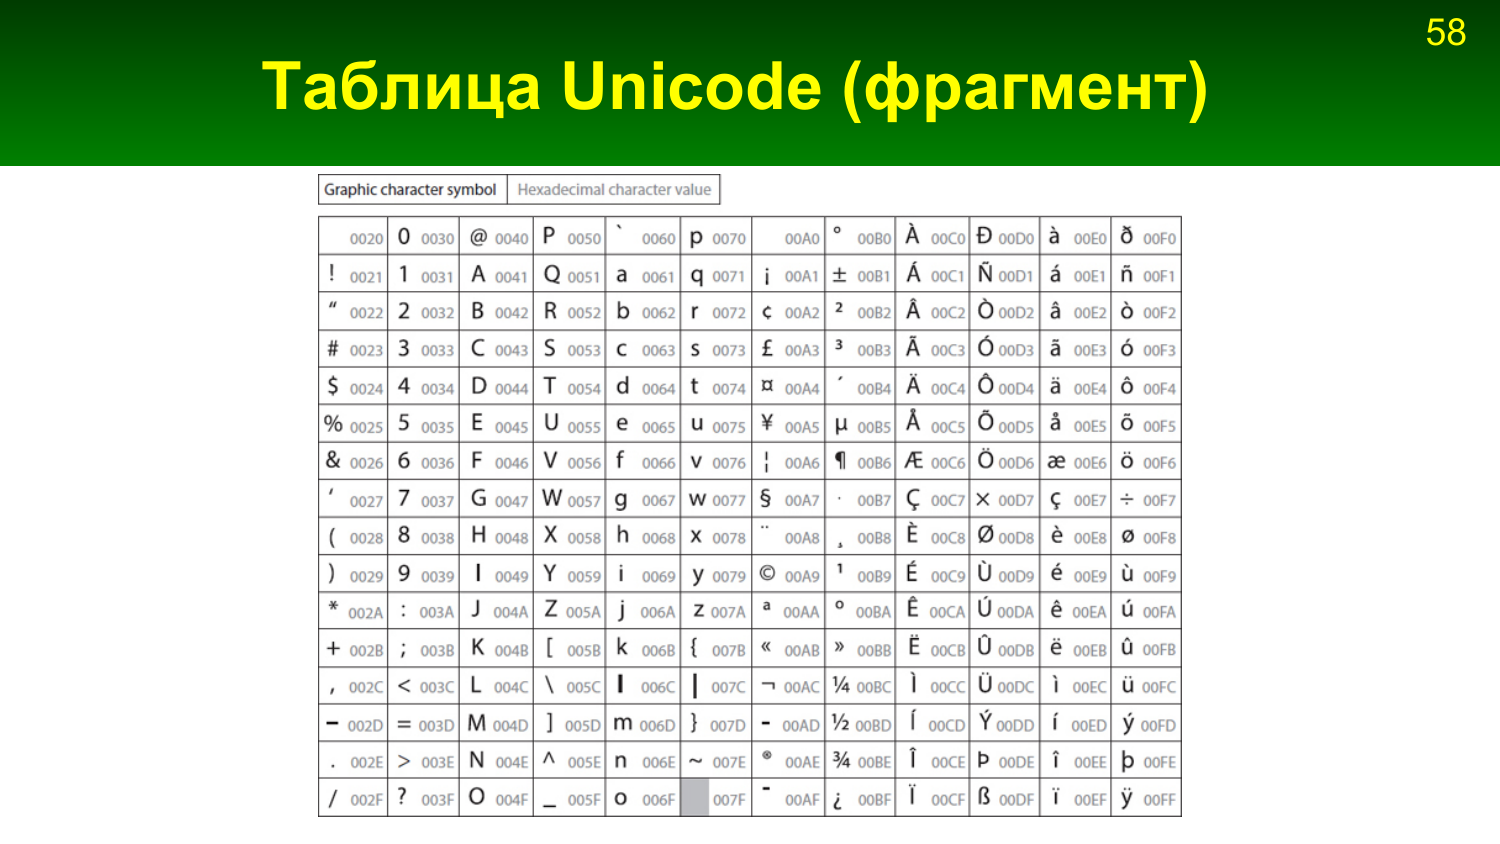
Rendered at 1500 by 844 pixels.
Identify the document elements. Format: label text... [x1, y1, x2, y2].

picture [318, 174, 1182, 817]
title Таблица Unicode (фрагмент) [47, 11, 1426, 154]
